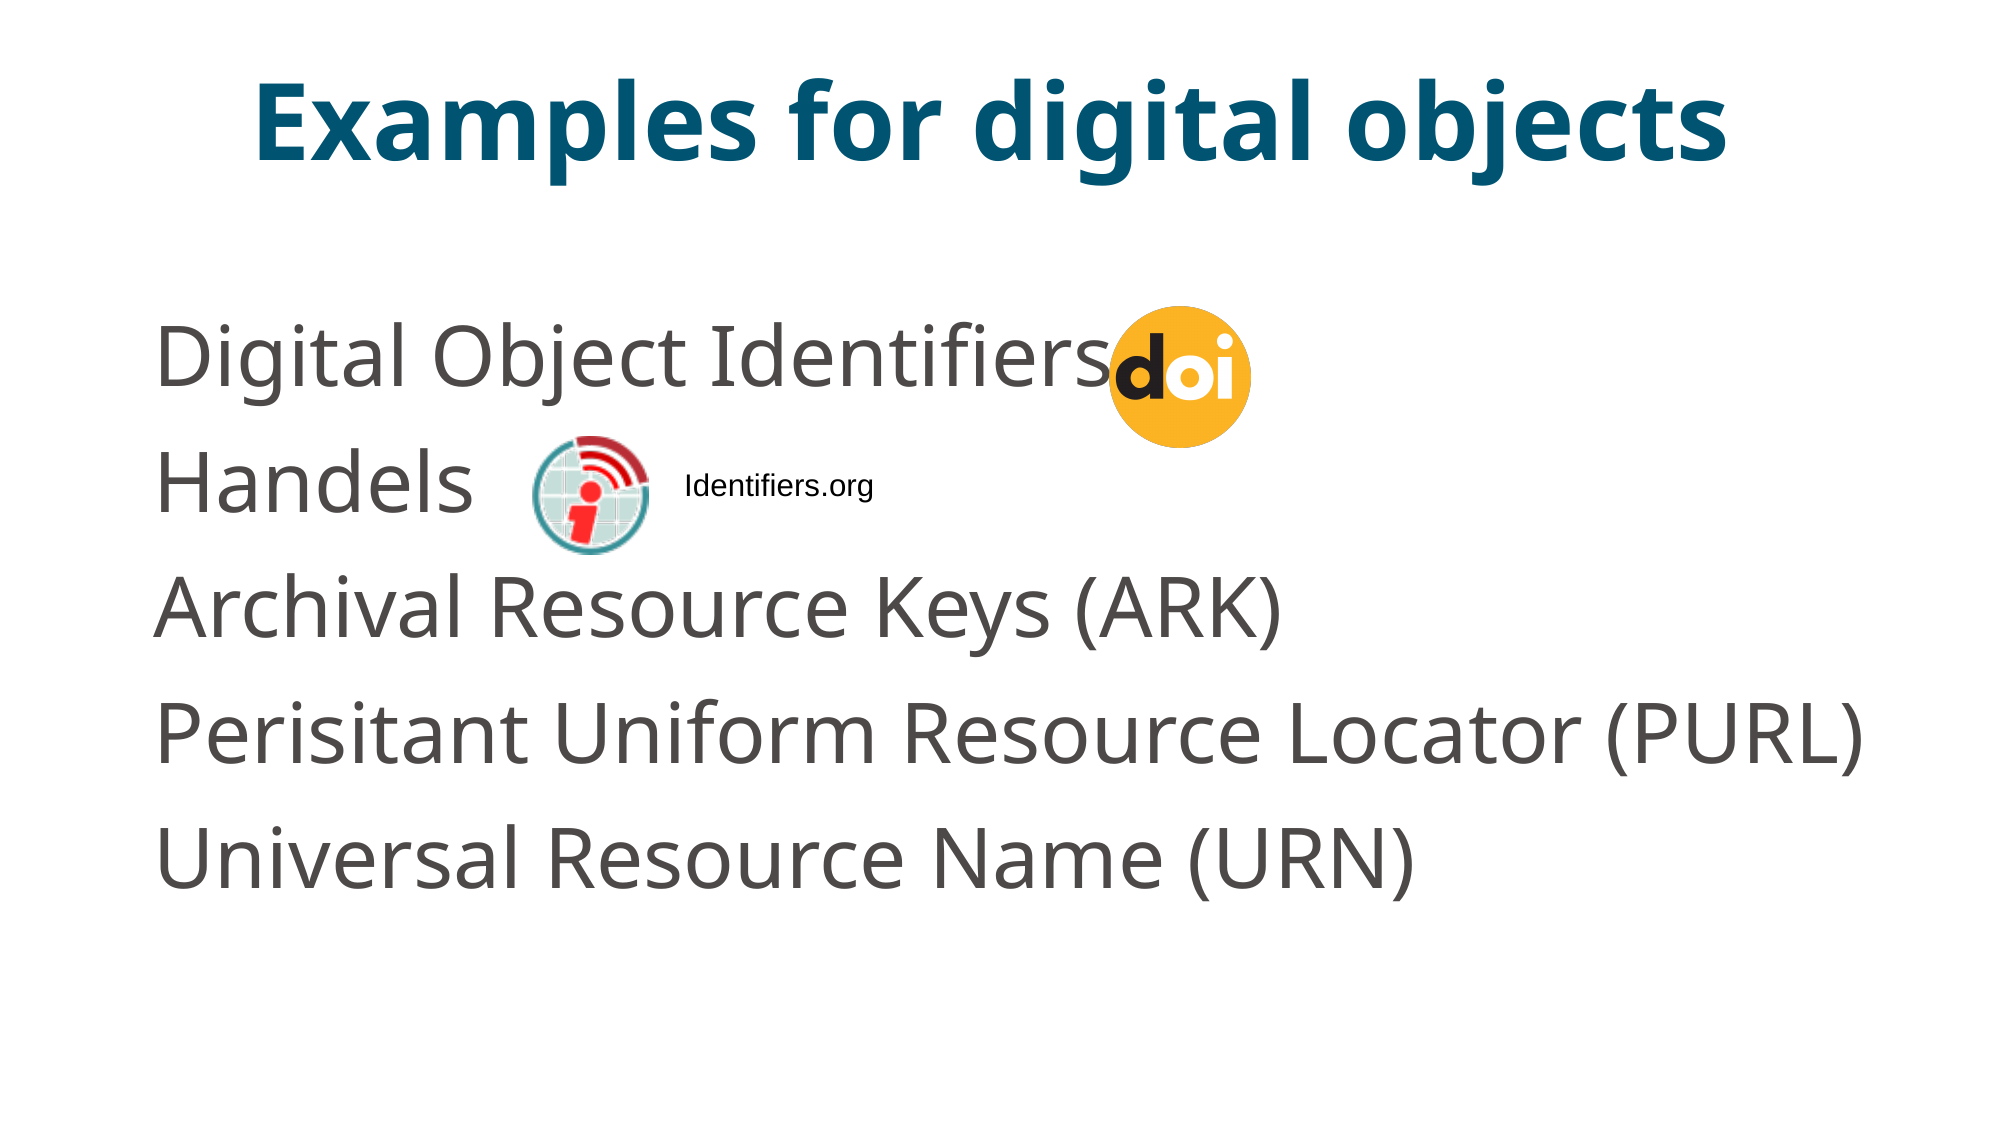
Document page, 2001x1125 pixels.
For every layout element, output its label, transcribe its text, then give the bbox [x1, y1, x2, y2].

picture [531, 436, 649, 555]
title [150, 19, 1850, 177]
title Examples for digital objects [141, 35, 1842, 217]
list Digital Object Identifiers Handels Archival Resource Keys (ARK) Perisitant Uniform Resource Locator (PURL) Universal Resource Name (URN) [94, 177, 1895, 963]
text_box Identifiers.org [669, 450, 912, 542]
picture [1108, 305, 1252, 449]
